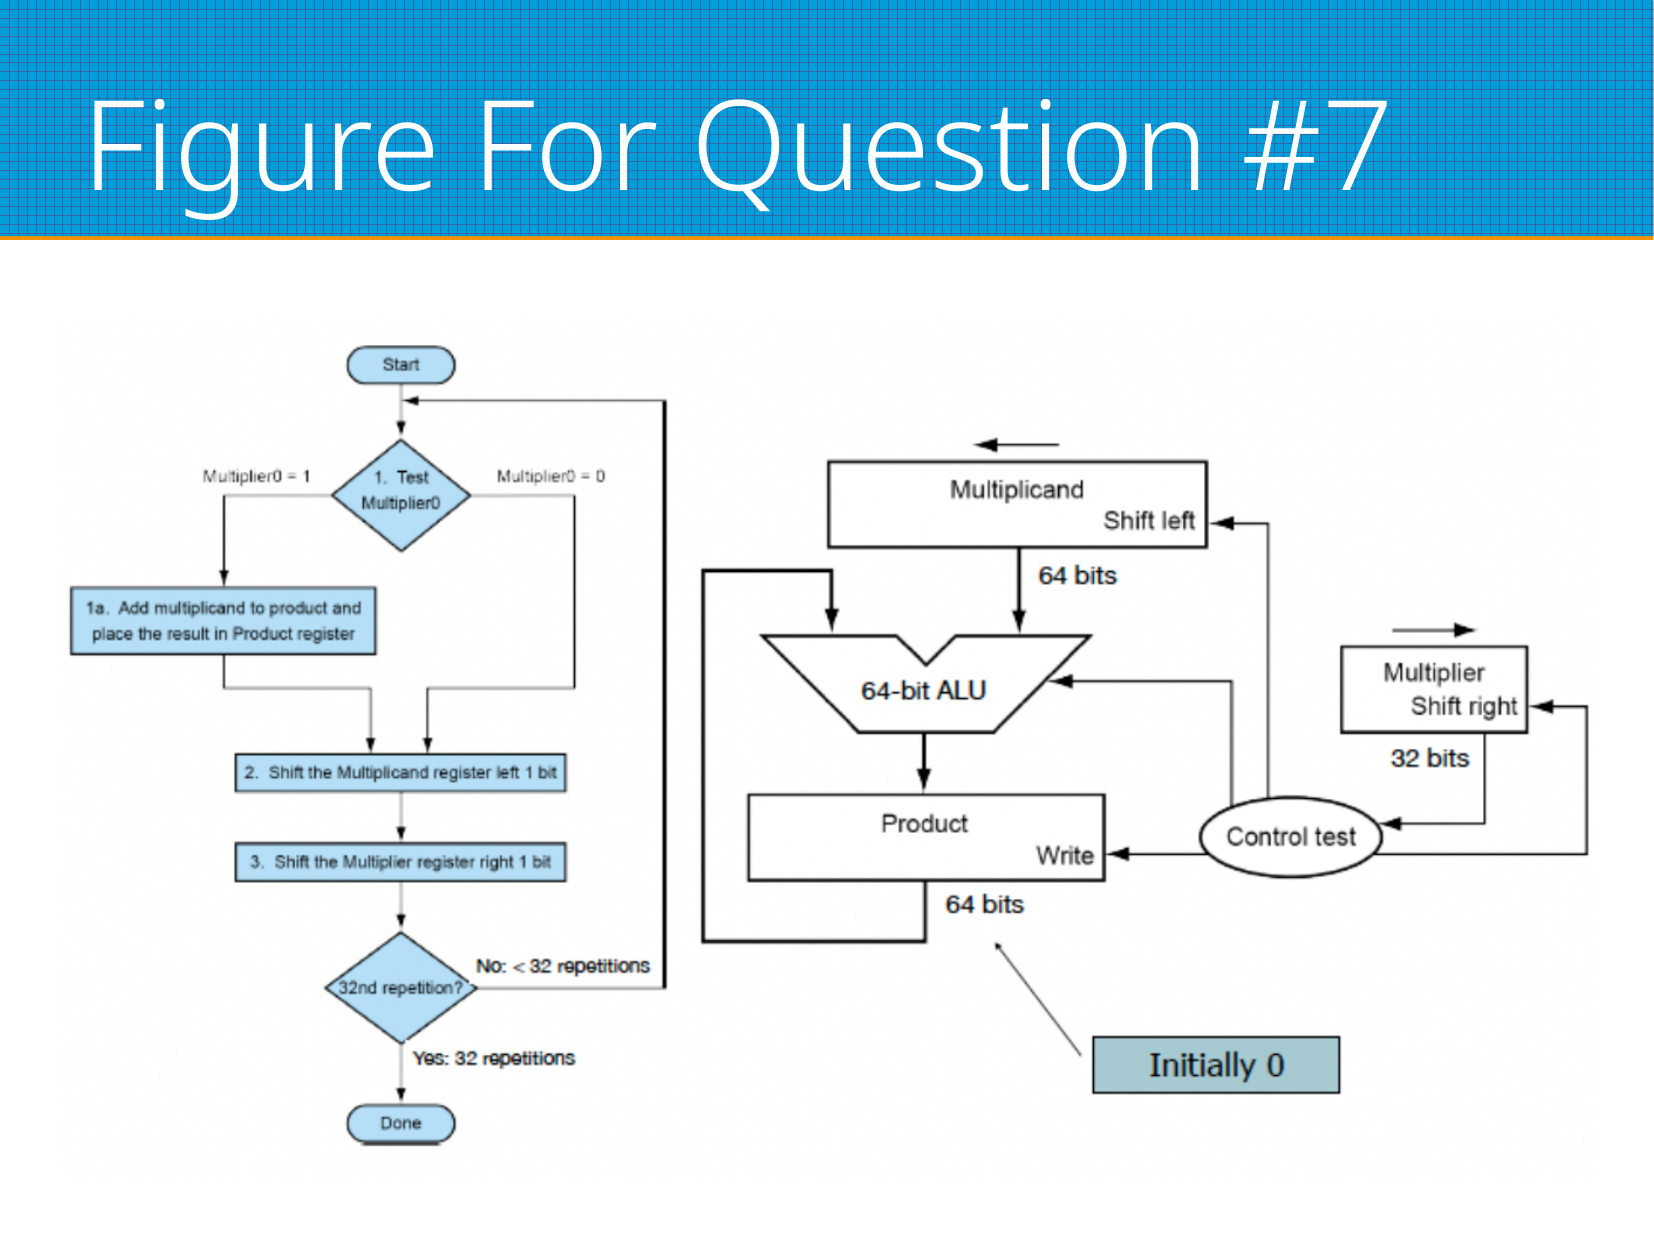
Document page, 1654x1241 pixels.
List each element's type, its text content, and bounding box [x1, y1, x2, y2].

picture [29, 265, 1625, 1182]
title Figure For Question #7 [82, 19, 1571, 227]
